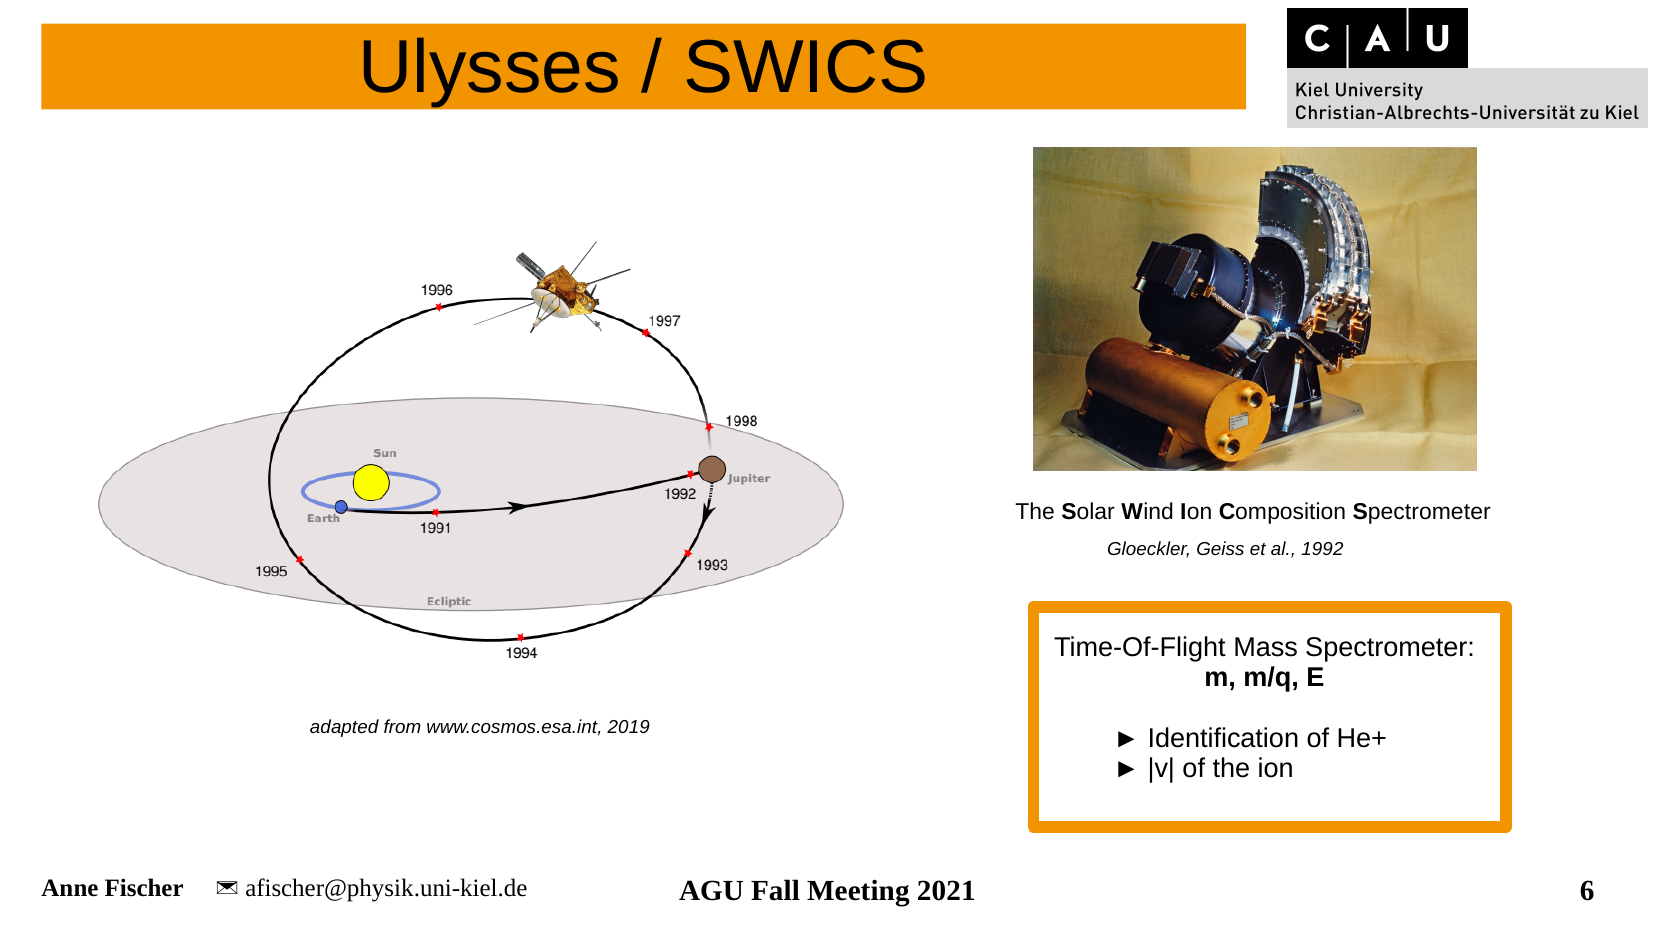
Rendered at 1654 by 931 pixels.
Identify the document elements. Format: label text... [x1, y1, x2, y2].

text_box adapted from www.cosmos.esa.int, 2019 [295, 708, 665, 745]
picture [84, 206, 857, 671]
picture [1287, 8, 1648, 128]
title Ulysses / SWICS [41, 23, 1247, 110]
text_box Time-Of-Flight Mass Spectrometer: m, m/q, E ► Identification of He+ ► |v| of the ion [1033, 606, 1506, 827]
text_box Gloeckler, Geiss et al., 1992 [1092, 531, 1359, 568]
list [41, 147, 1625, 845]
picture [1033, 147, 1477, 471]
text_box The Solar Wind Ion Composition Spectrometer [1000, 491, 1506, 532]
